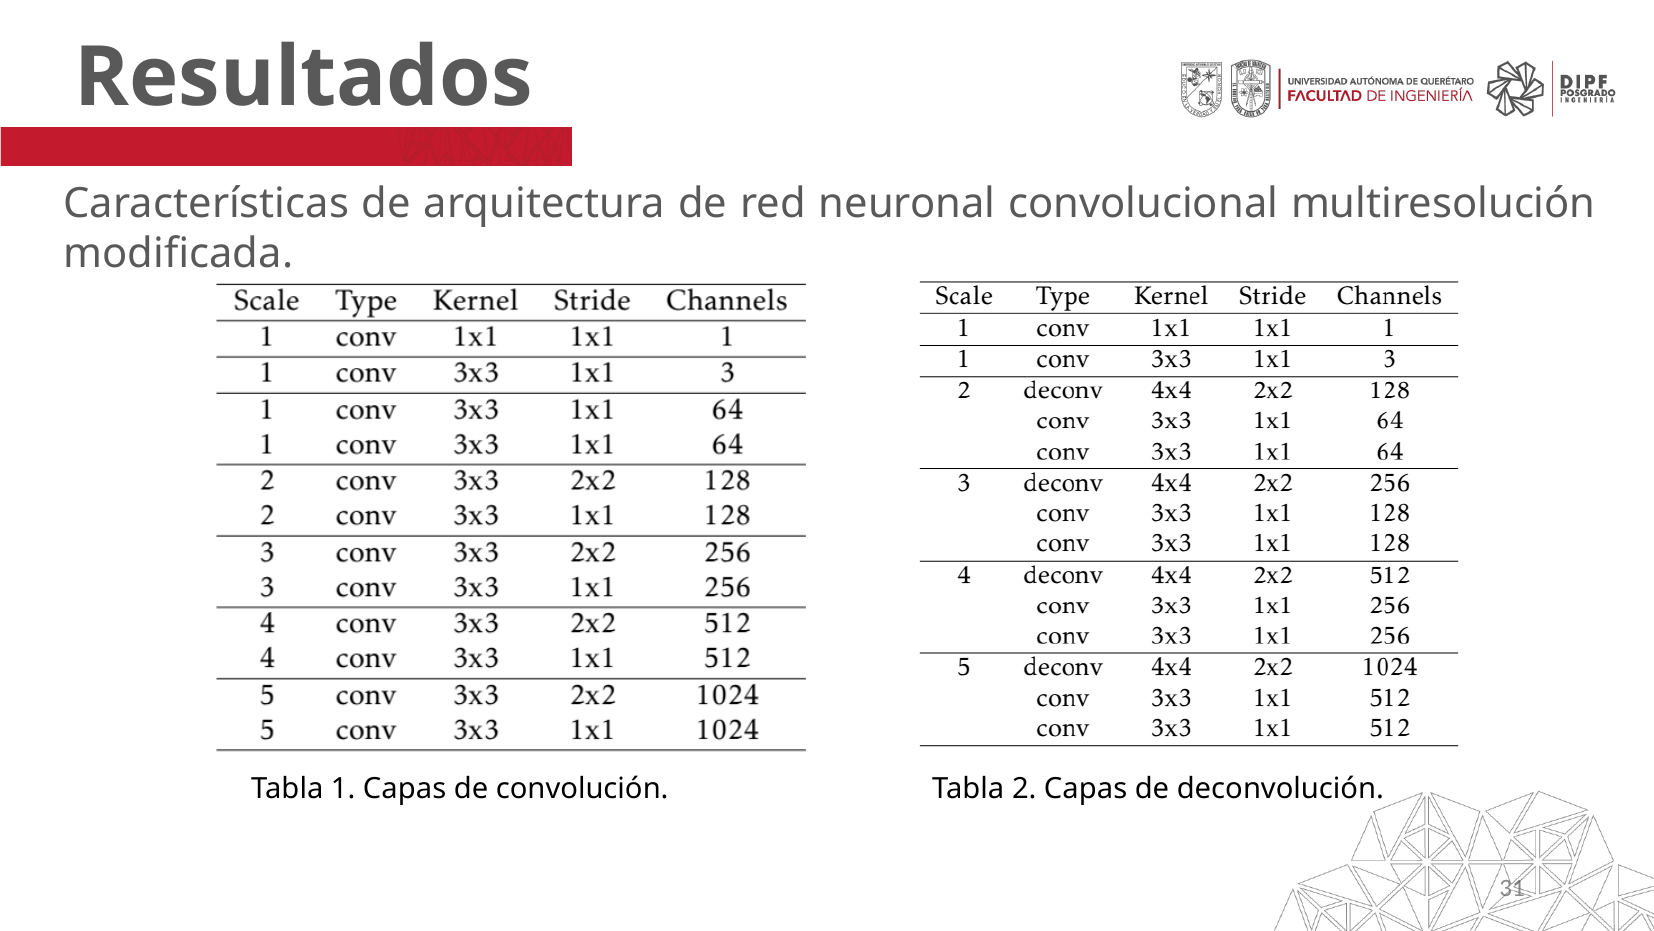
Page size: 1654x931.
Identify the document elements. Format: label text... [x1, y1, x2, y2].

picture [917, 283, 1464, 754]
picture [1176, 54, 1620, 133]
text_box Tabla 2. Capas de deconvolución. [917, 759, 1506, 810]
picture [1257, 781, 1654, 931]
picture [0, 127, 572, 166]
text_box Características de arquitectura de red neuronal convolucional multiresolución modificada. [48, 167, 1612, 283]
text_box Tabla 1. Capas de convolución. [236, 759, 798, 810]
picture [212, 283, 815, 757]
text_box Resultados [54, 11, 572, 127]
